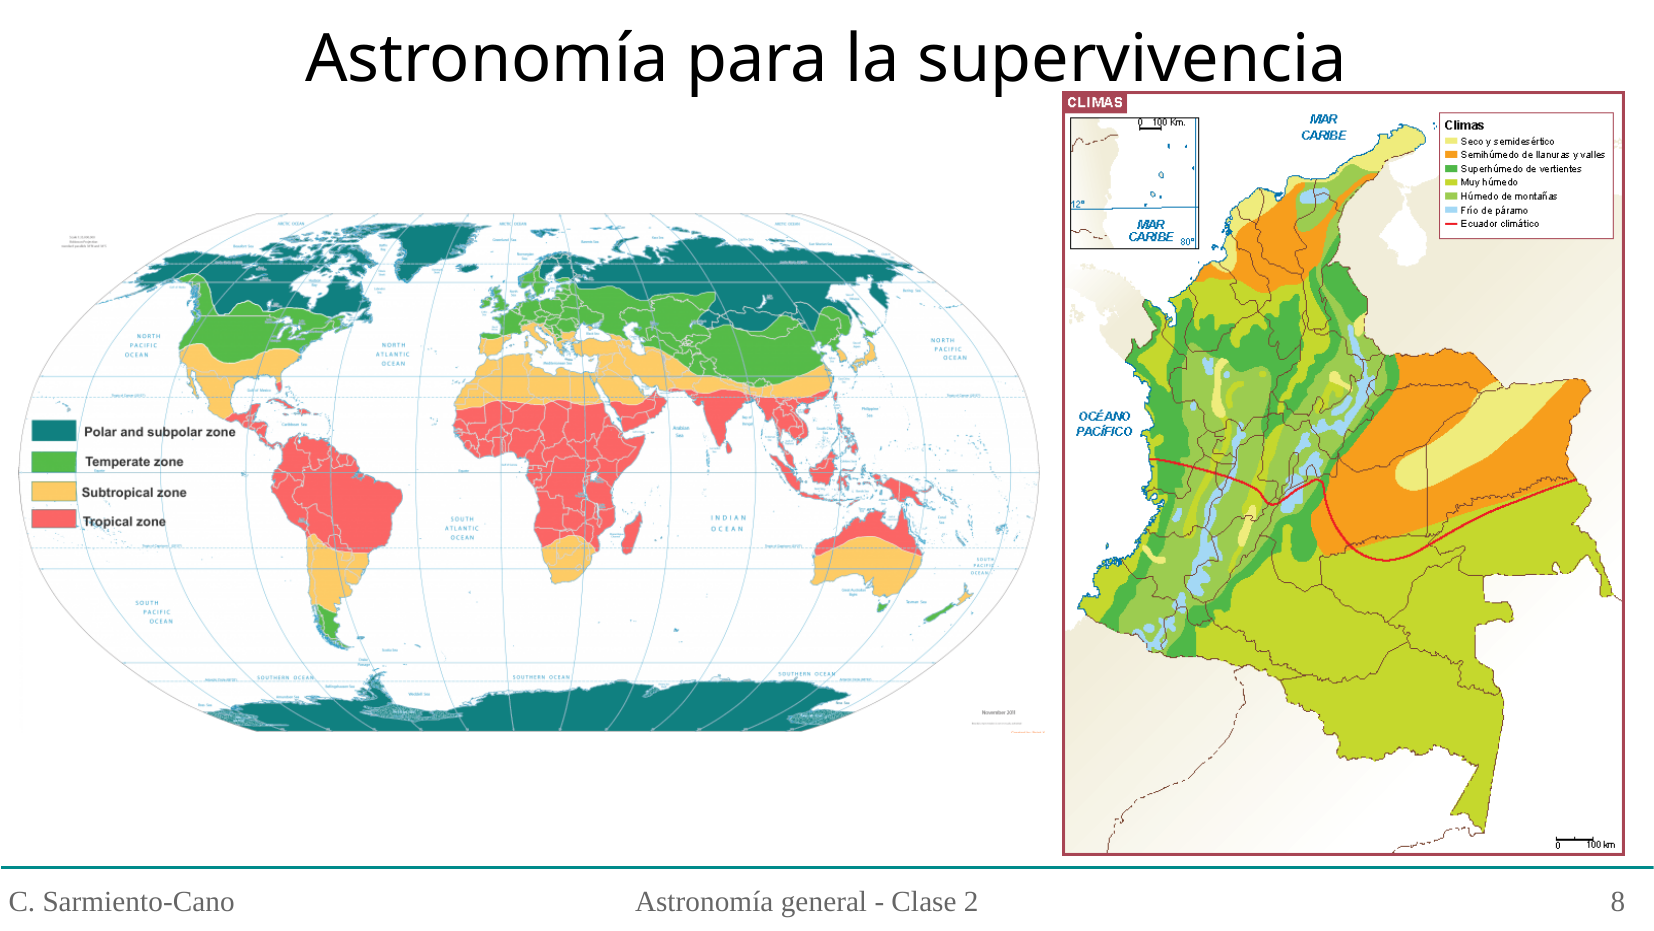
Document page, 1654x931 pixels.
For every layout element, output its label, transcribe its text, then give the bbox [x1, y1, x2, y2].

picture [15, 205, 1046, 733]
picture [1062, 91, 1625, 856]
title Astronomía para la supervivencia [82, 0, 1571, 134]
